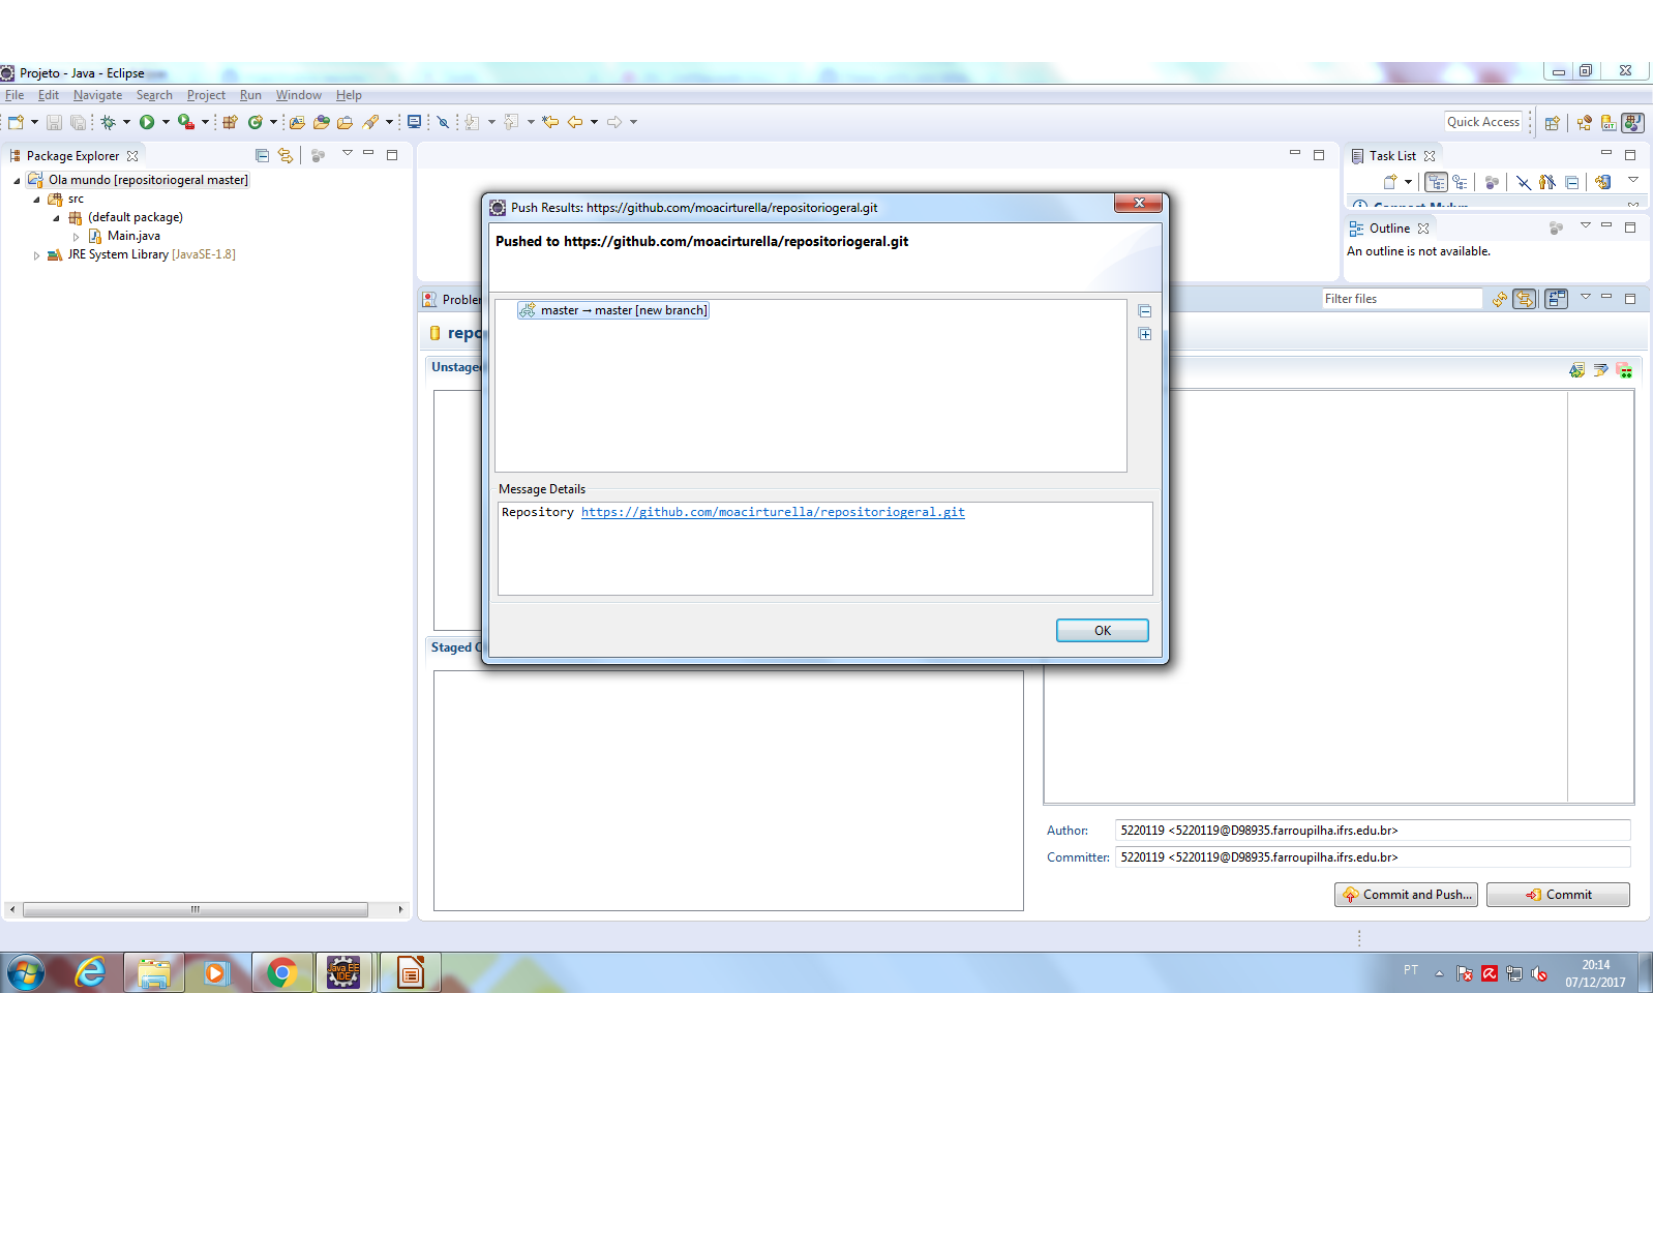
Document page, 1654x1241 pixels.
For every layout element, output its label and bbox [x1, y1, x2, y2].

picture [0, 62, 1653, 993]
